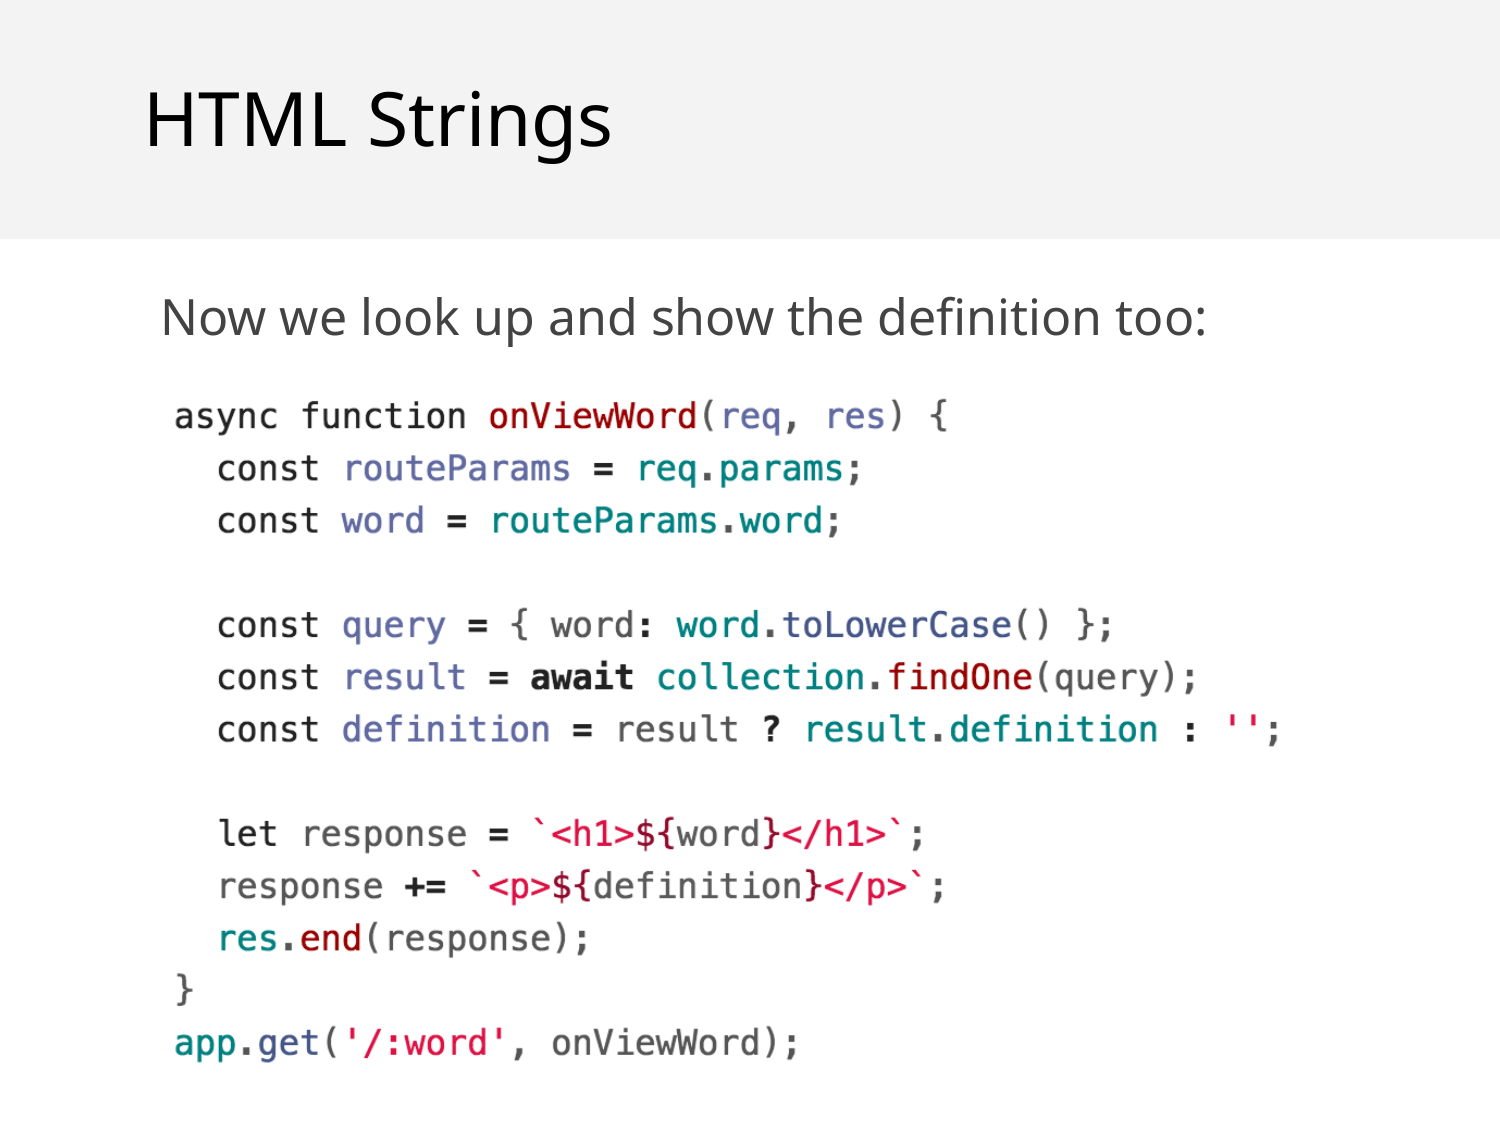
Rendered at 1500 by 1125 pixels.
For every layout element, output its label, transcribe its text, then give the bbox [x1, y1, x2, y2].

title HTML Strings [128, 56, 1372, 183]
list Now we look up and show the definition too: [145, 260, 1372, 455]
picture [145, 376, 1309, 1081]
